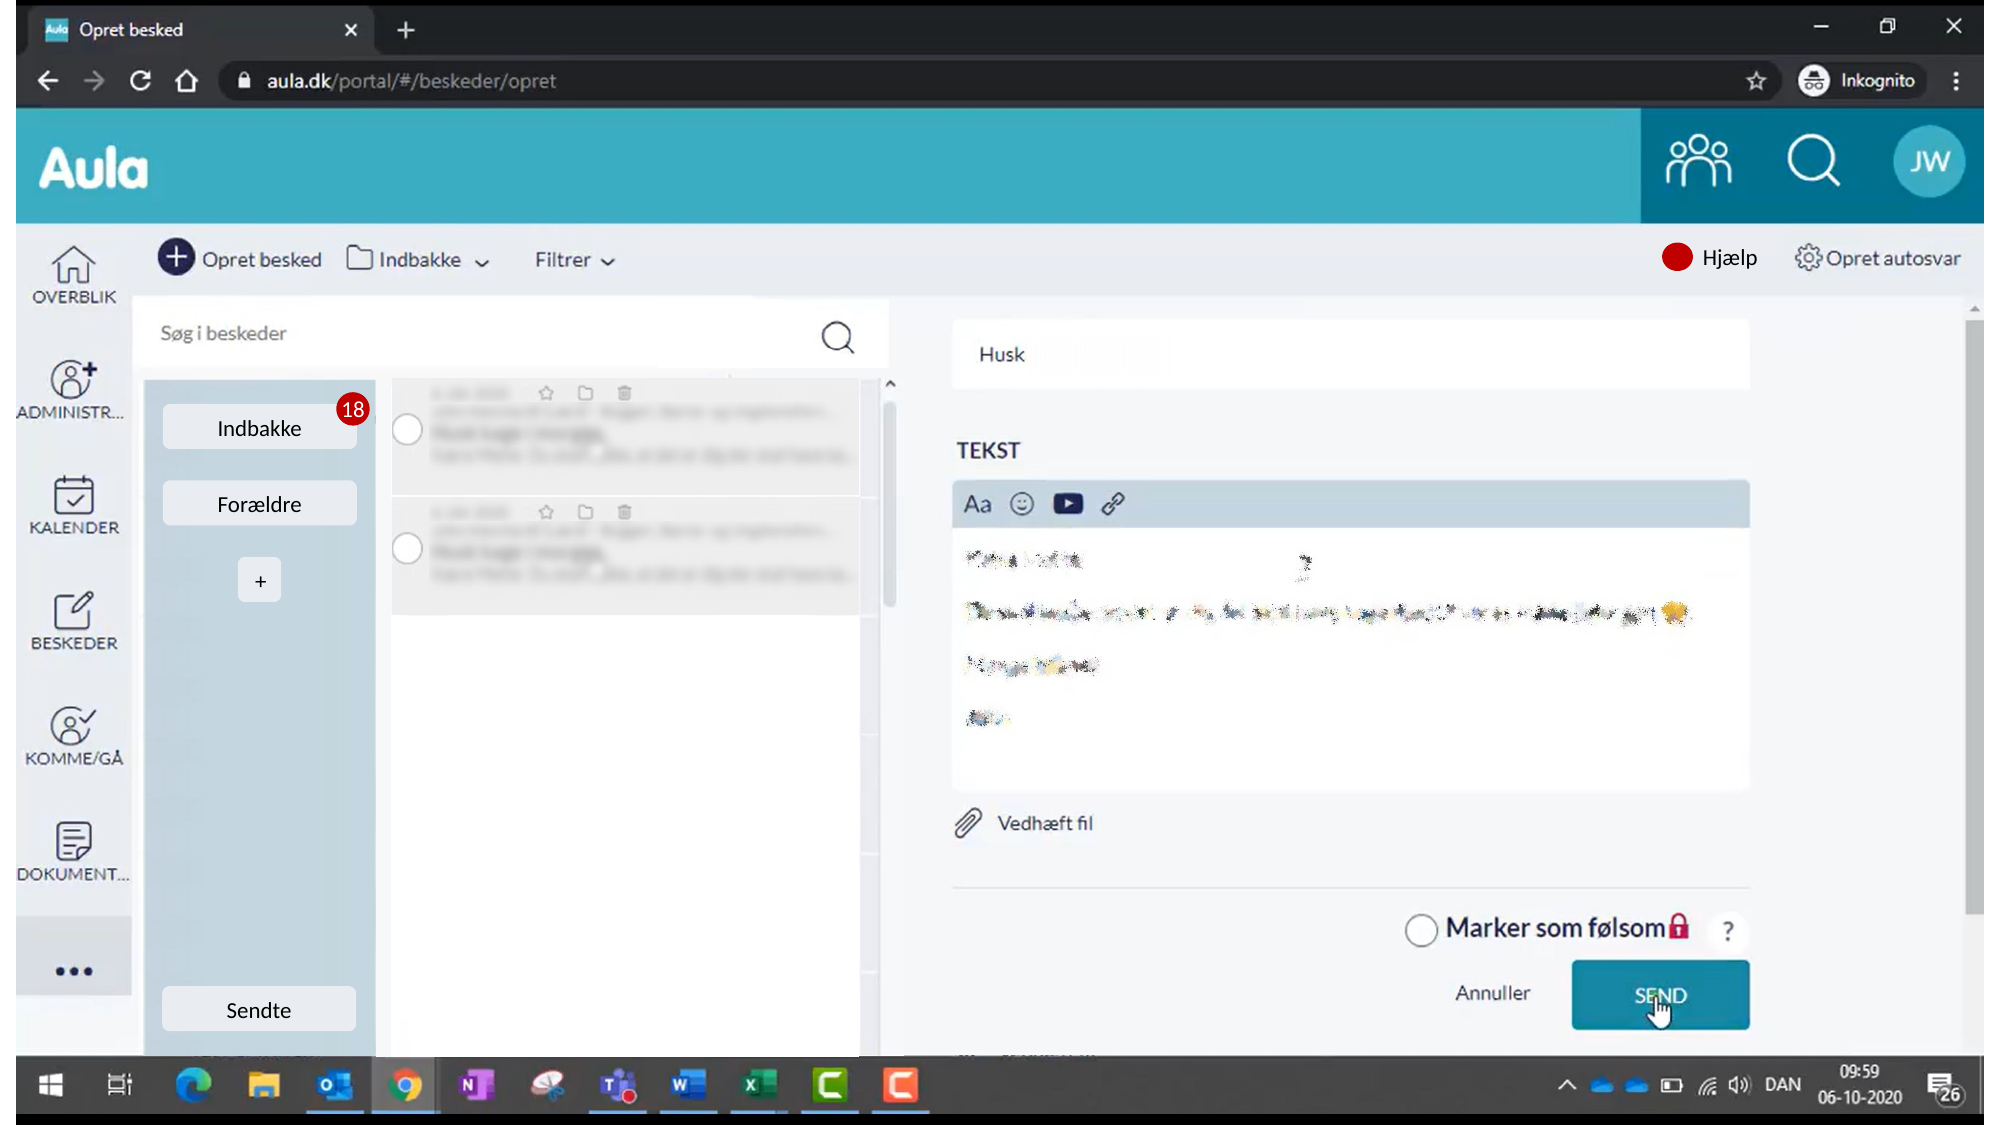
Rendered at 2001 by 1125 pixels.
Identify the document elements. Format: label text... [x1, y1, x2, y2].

text_box 18 [326, 387, 392, 431]
picture [1785, 128, 1840, 186]
picture [1666, 131, 1732, 191]
text_box [1662, 242, 1687, 271]
text_box + [237, 556, 282, 602]
picture [1893, 126, 1965, 197]
text_box Forældre [162, 480, 357, 526]
picture [16, 0, 1984, 1125]
text_box Indbakke [162, 403, 357, 449]
text_box Sendte [162, 986, 357, 1032]
text_box Hjælp [1687, 235, 1774, 279]
